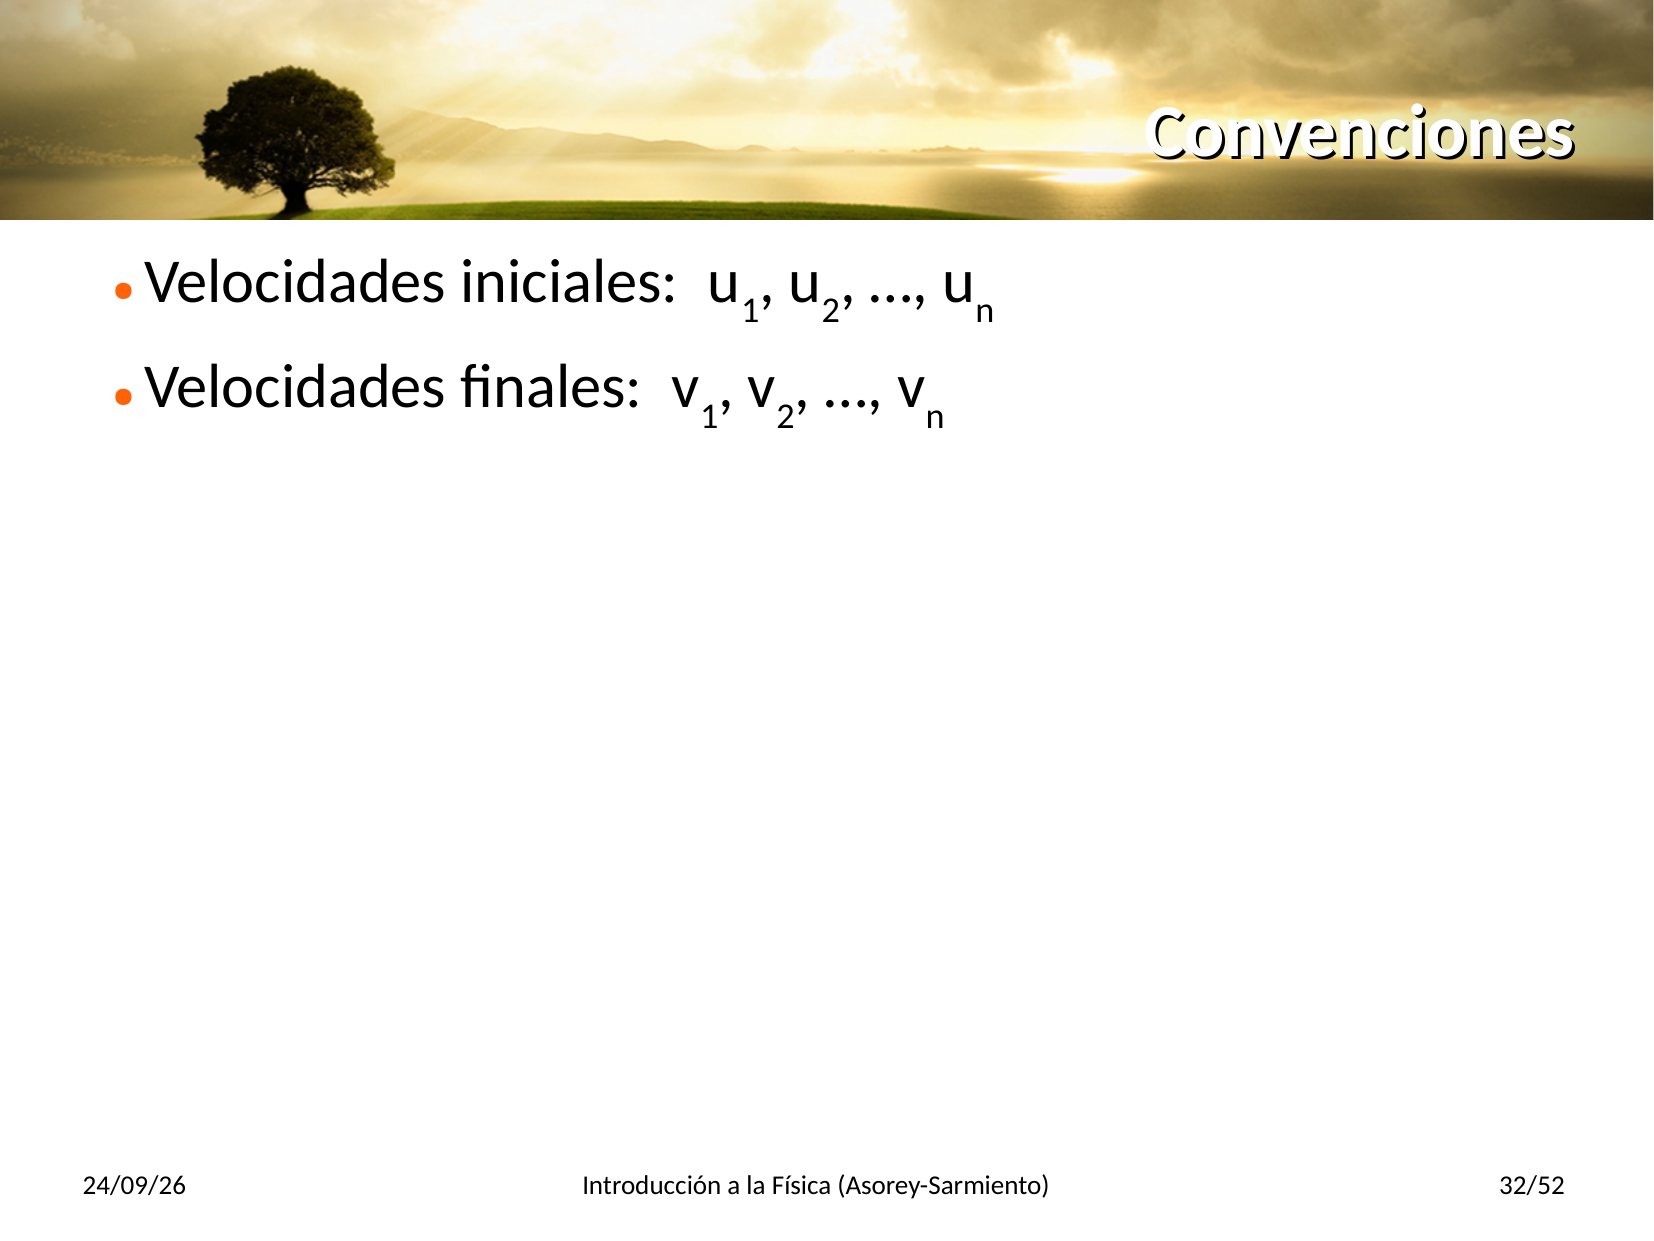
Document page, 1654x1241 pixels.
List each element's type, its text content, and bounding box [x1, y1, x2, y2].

picture [0, 0, 1654, 220]
list Velocidades iniciales: u1, u2, …, un Velocidades finales: v1, v2, …, vn [82, 255, 1571, 1171]
title Convenciones [86, 49, 1576, 226]
